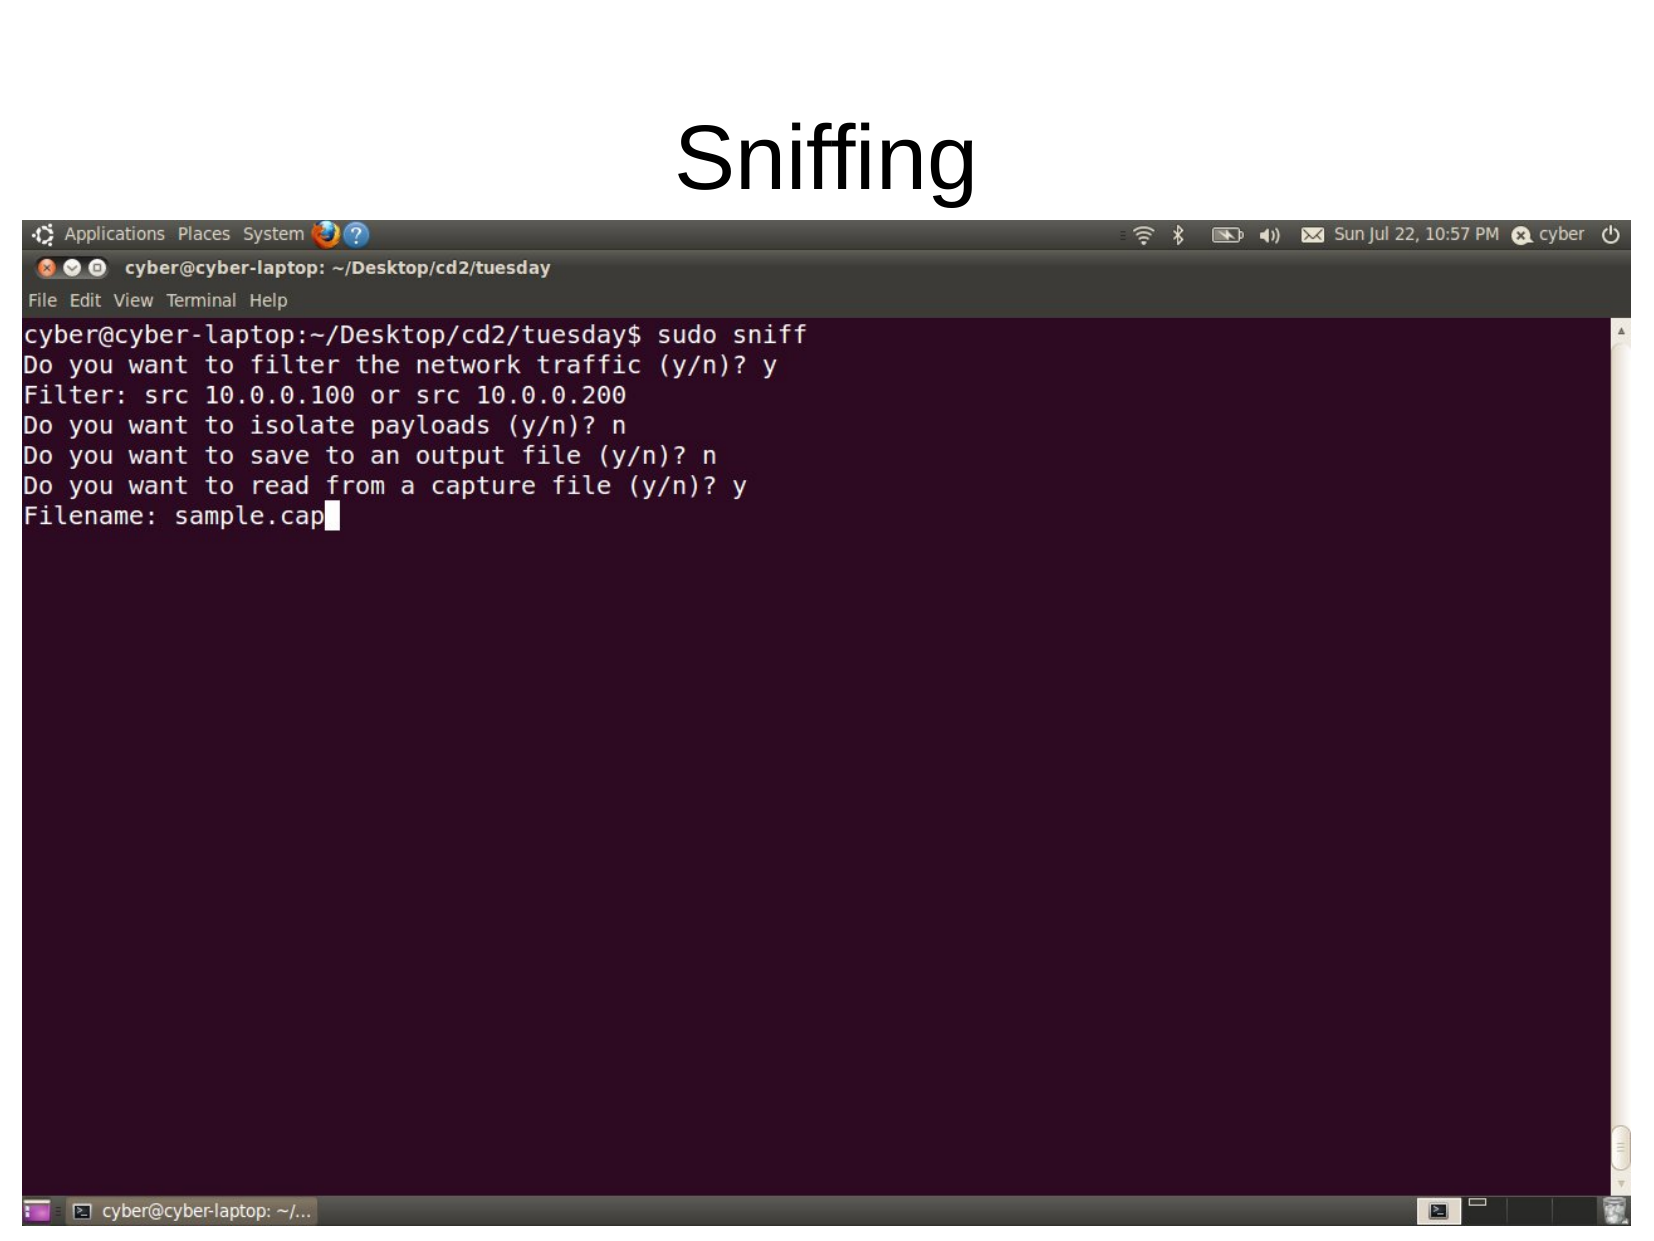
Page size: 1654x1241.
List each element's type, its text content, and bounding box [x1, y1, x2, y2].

title Sniffing [82, 49, 1571, 220]
picture [22, 220, 1631, 1226]
